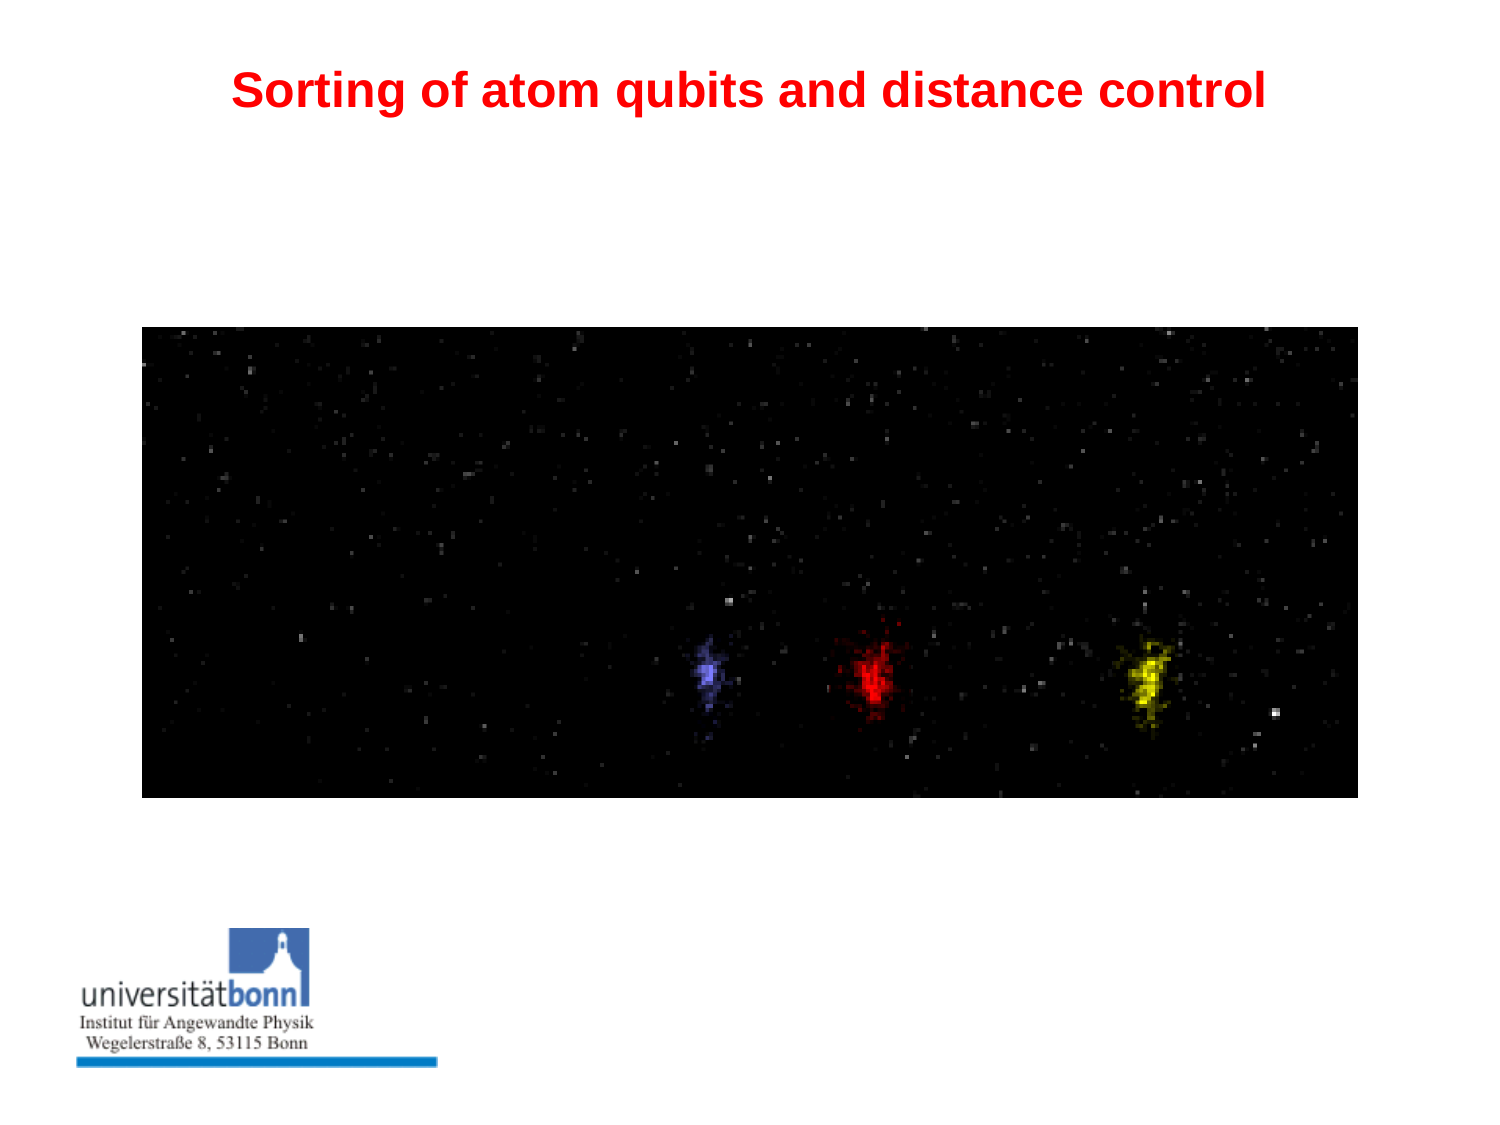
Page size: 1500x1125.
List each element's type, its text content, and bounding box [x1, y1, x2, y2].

text_box Sorting of atom qubits and distance control [87, 49, 1413, 126]
picture [142, 327, 1358, 798]
picture [76, 928, 438, 1068]
